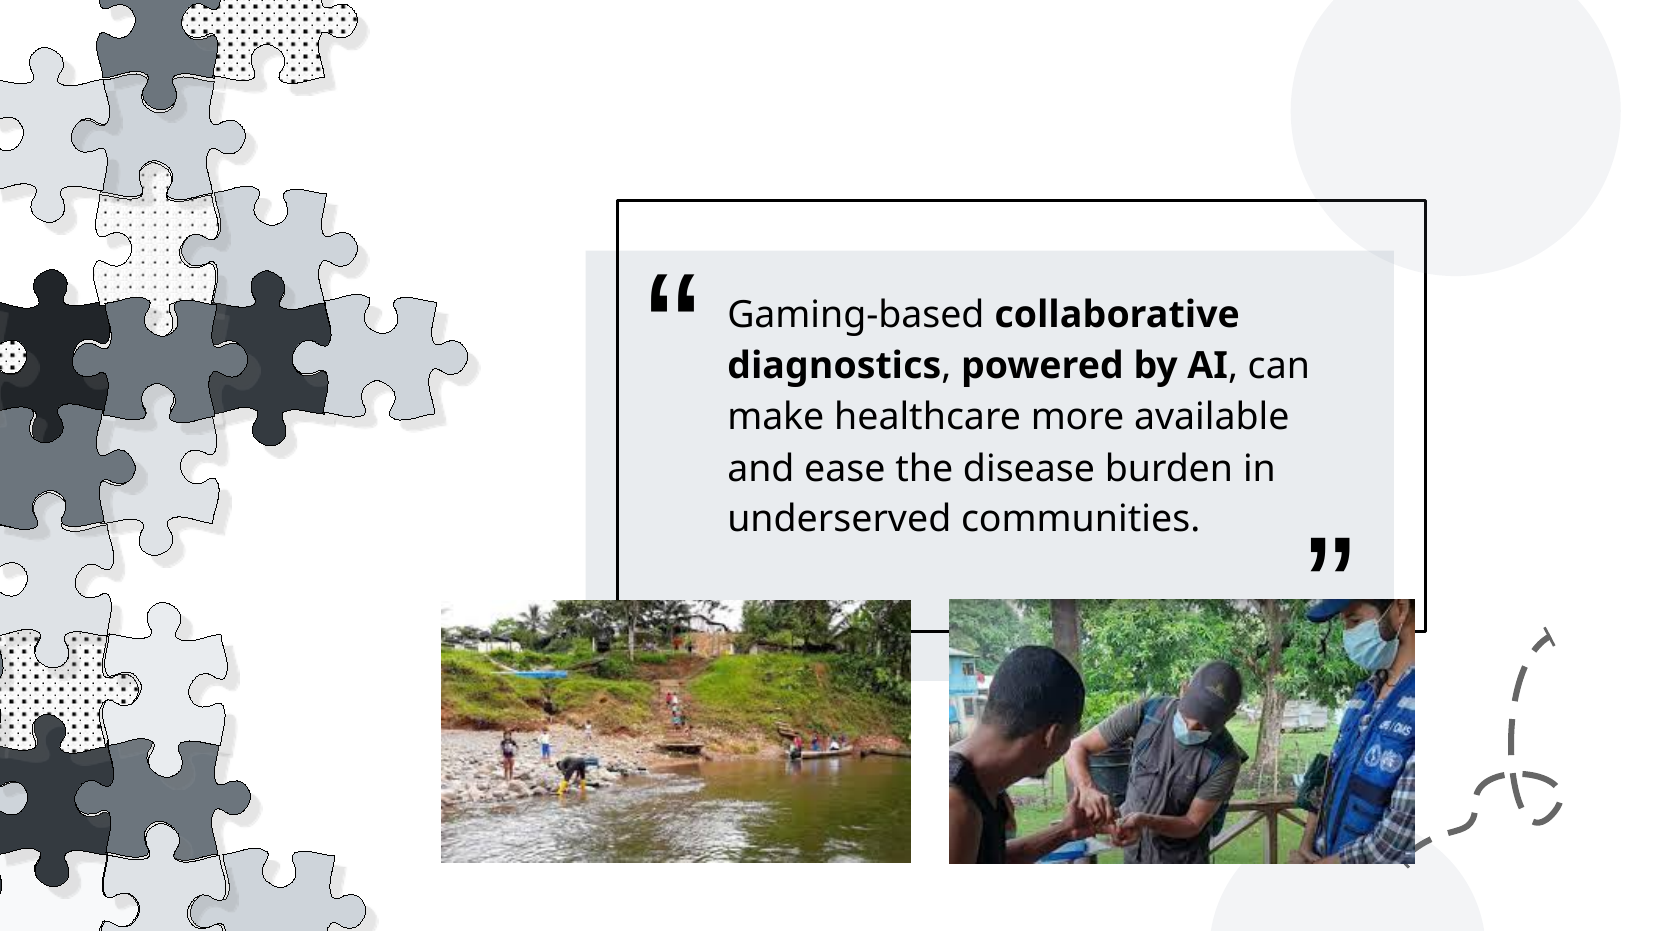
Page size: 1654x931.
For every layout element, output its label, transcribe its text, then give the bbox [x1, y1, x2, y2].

picture [0, 642, 139, 753]
picture [441, 600, 911, 863]
picture [0, 340, 27, 373]
picture [0, 635, 6, 646]
picture [181, 0, 358, 83]
picture [93, 172, 218, 336]
text_box Gaming-based collaborative diagnostics, powered by AI, can make healthcare more available and ease the disease burden in underserved communities. [712, 280, 1381, 563]
picture [949, 599, 1415, 864]
